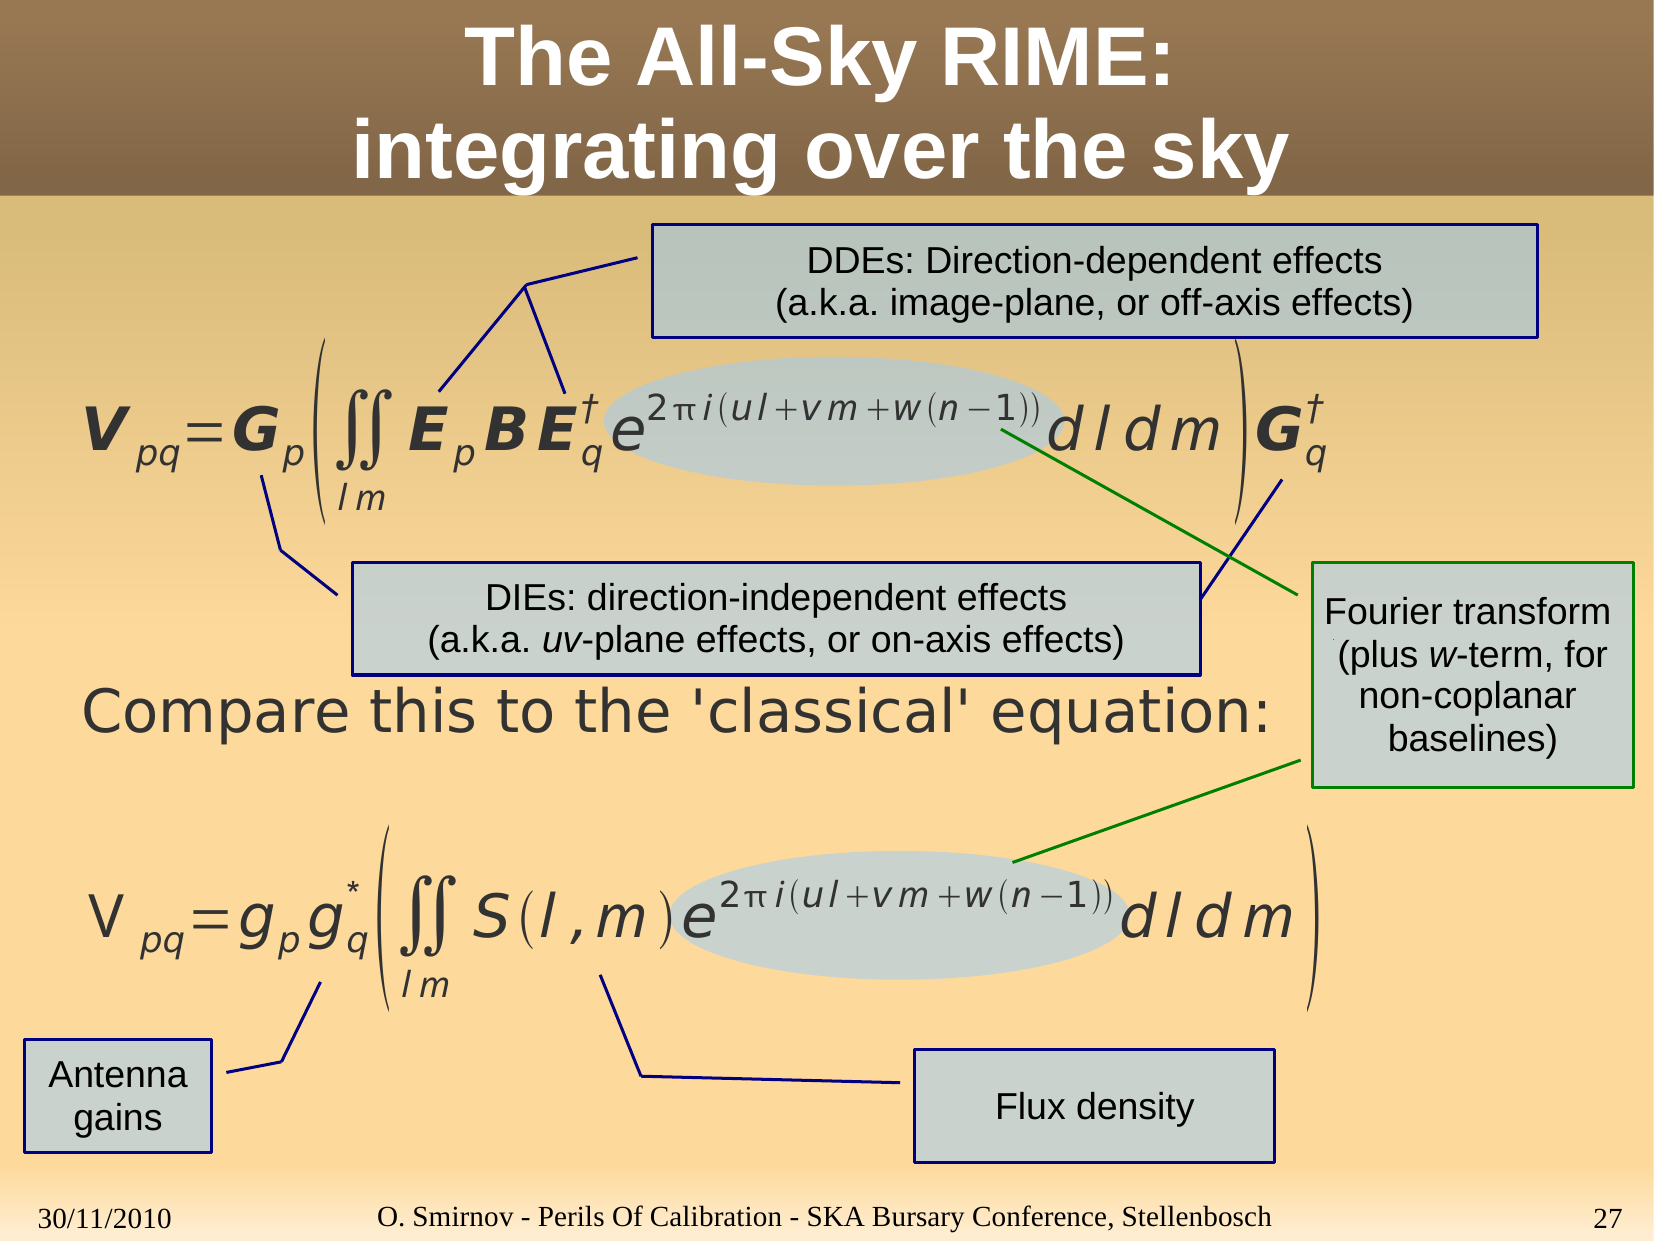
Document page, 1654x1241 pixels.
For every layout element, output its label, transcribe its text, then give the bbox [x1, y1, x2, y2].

chart [75, 262, 1334, 1016]
text_box Fourier transform (plus w-term, for non-coplanar baselines) [1313, 563, 1633, 788]
text_box Antenna gains [24, 1040, 212, 1152]
text_box DIEs: direction-independent effects (a.k.a. uv-plane effects, or on-axis effects) [352, 562, 1200, 675]
text_box Flux density [915, 1050, 1275, 1163]
picture [0, 0, 1654, 1241]
text_box DDEs: Direction-dependent effects (a.k.a. image-plane, or off-axis effects) [652, 225, 1538, 338]
title The All-Sky RIME: integrating over the sky [76, 7, 1565, 200]
